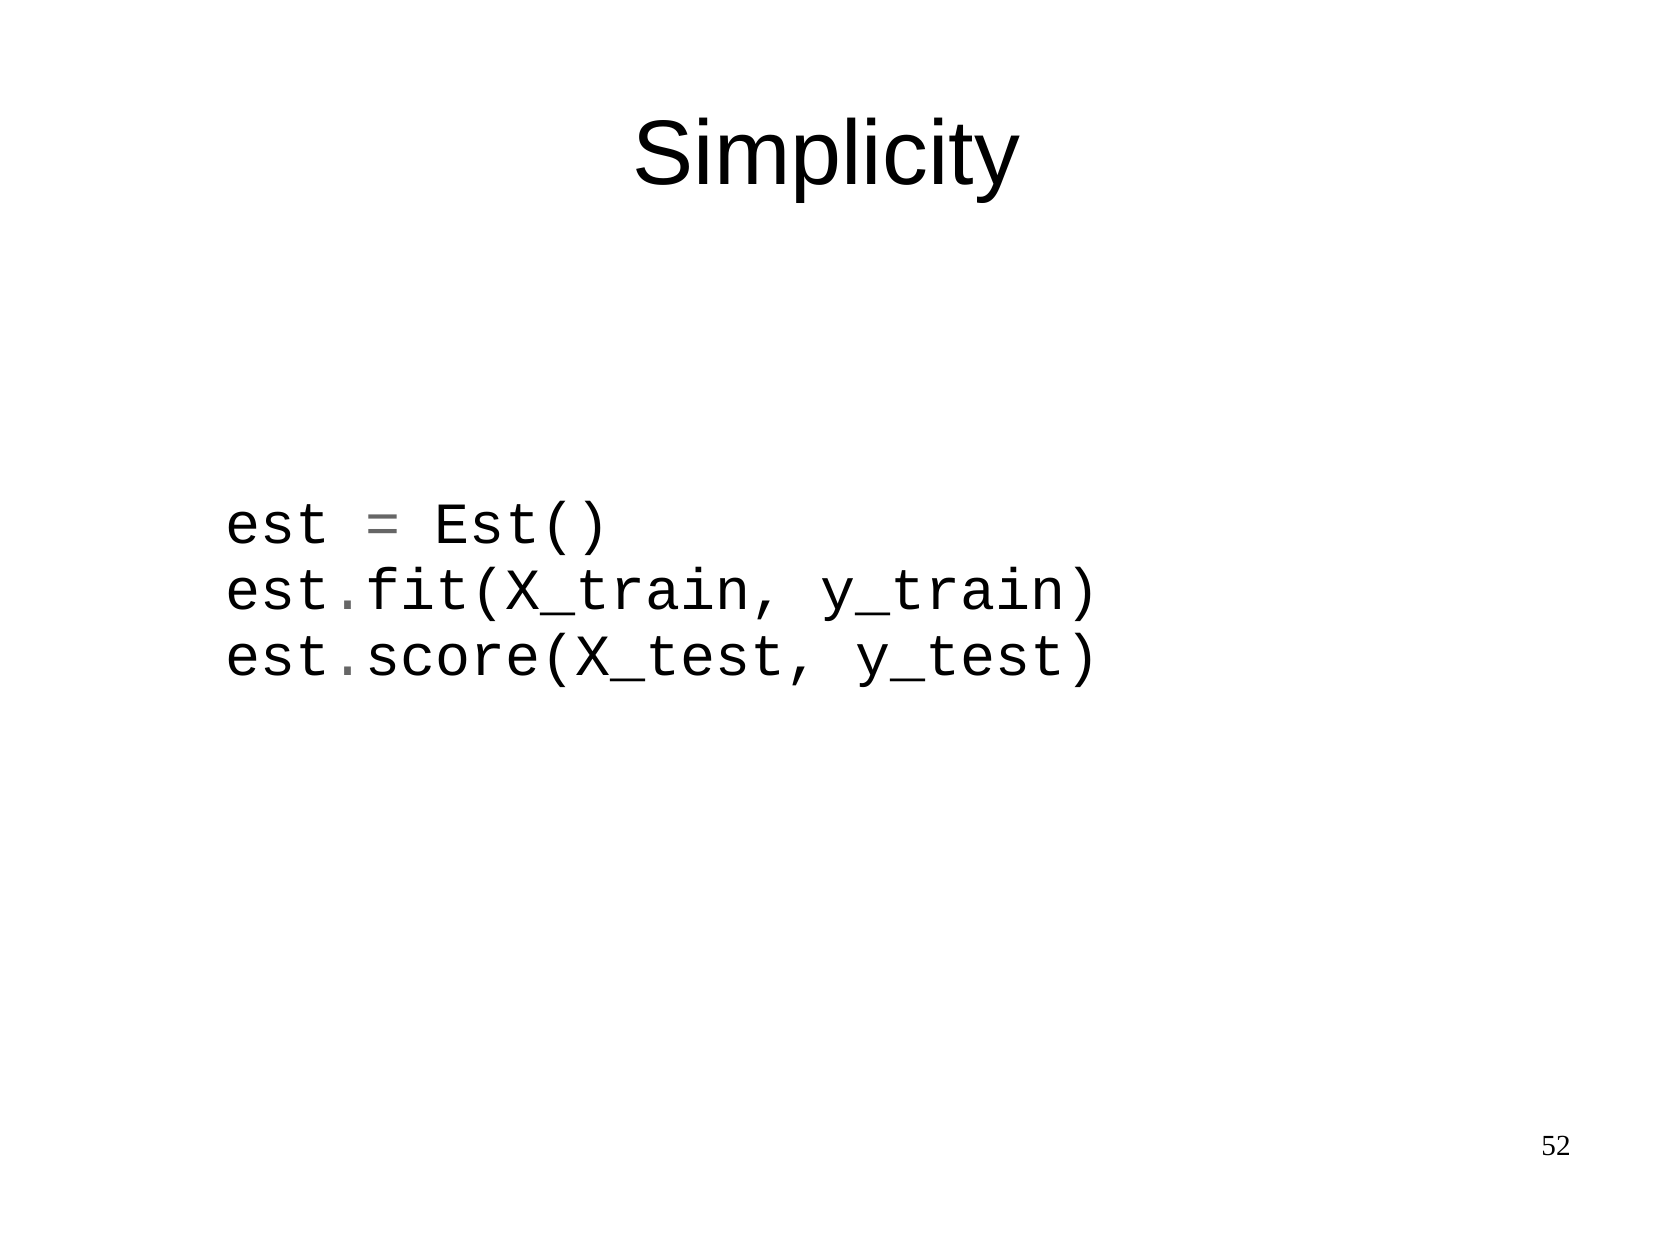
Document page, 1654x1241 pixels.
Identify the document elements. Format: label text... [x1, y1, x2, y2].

title Simplicity [82, 49, 1571, 257]
text_box est = Est() est.fit(X_train, y_train) est.score(X_test, y_test) [225, 495, 1101, 694]
